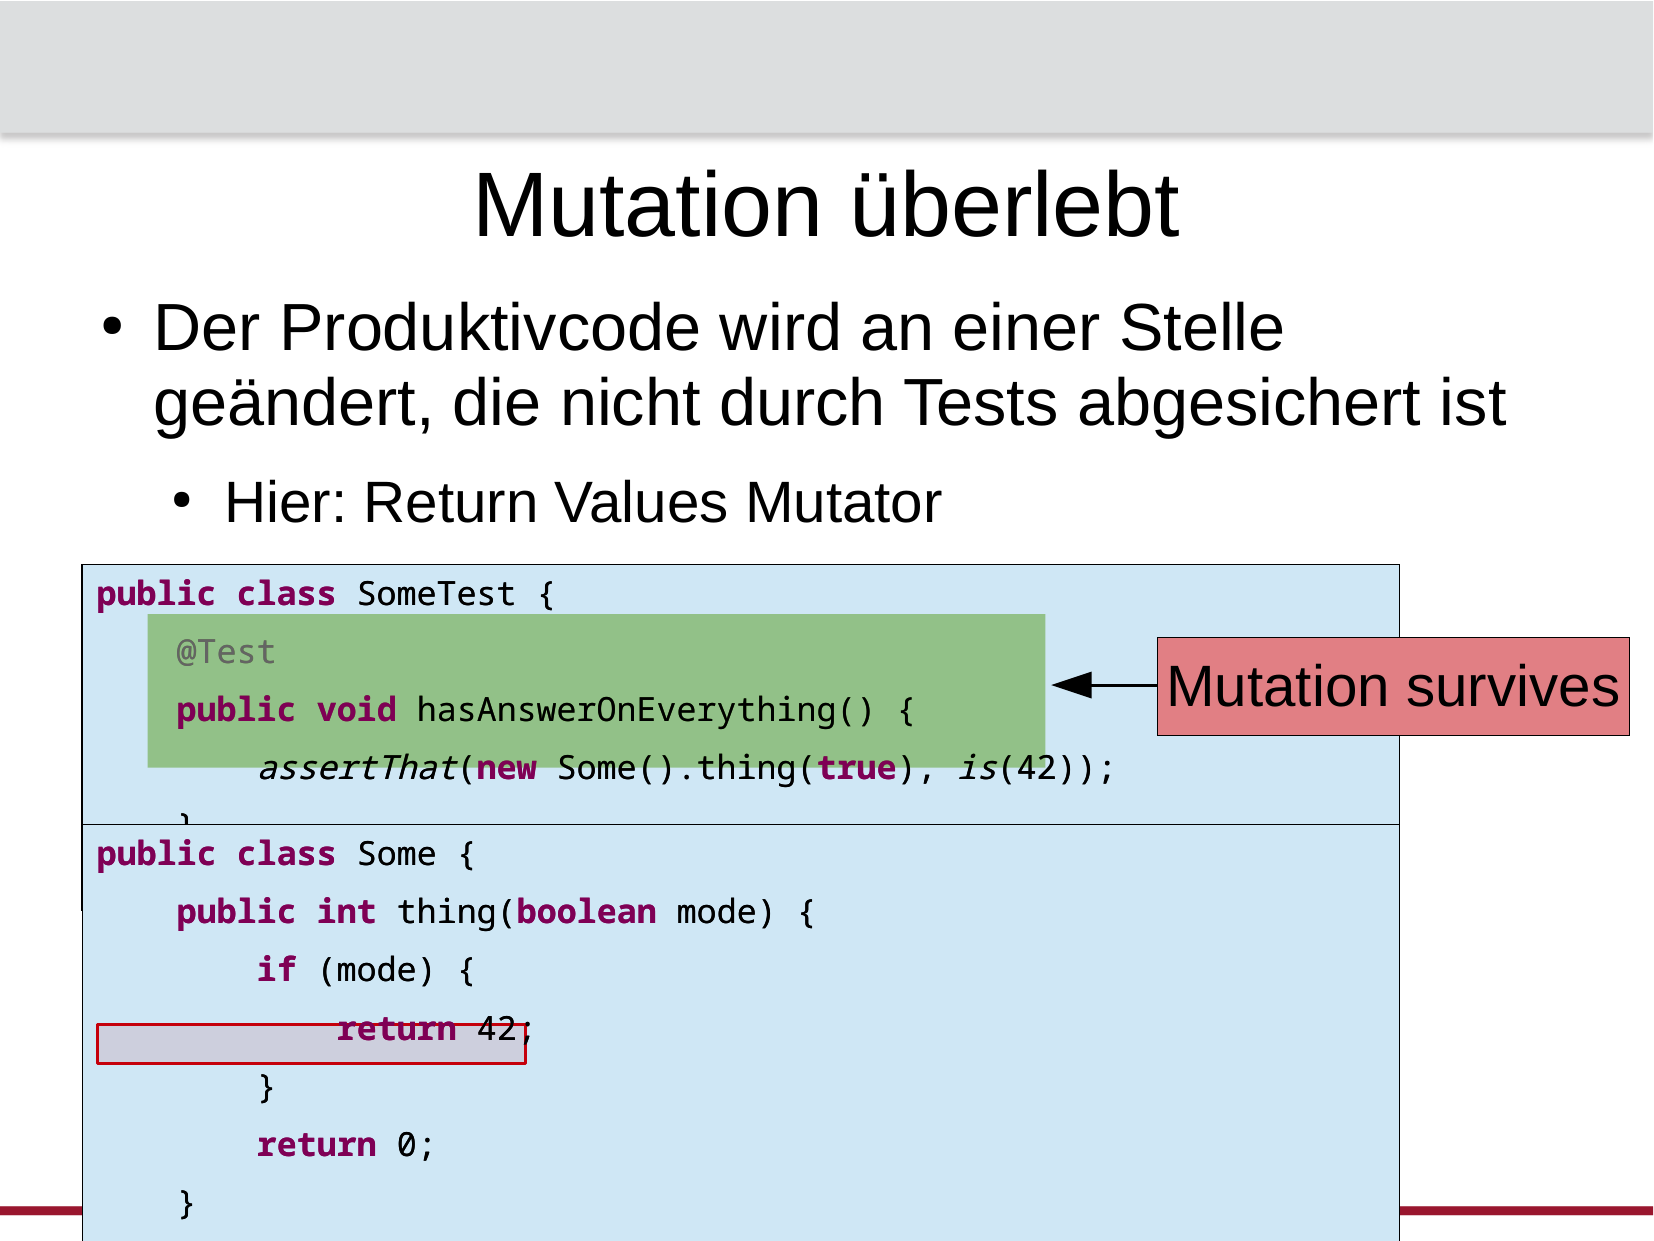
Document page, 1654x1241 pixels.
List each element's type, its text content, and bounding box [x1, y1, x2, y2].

text_box public class Some { public int thing(boolean mode) { if (mode) { return 42; } return 0; } } [82, 824, 1400, 1241]
picture [0, 1, 1654, 1237]
text_box Mutation survives [1157, 637, 1630, 736]
text_box public class SomeTest { @Test public void hasAnswerOnEverything() { assertThat(new Some().thing(true), is(42)); } } [81, 564, 1400, 911]
list Der Produktivcode wird an einer Stelle geändert, die nicht durch Tests abgesichert ist Hier: Return Values Mutator [82, 290, 1571, 544]
title Mutation überlebt [82, 147, 1571, 257]
